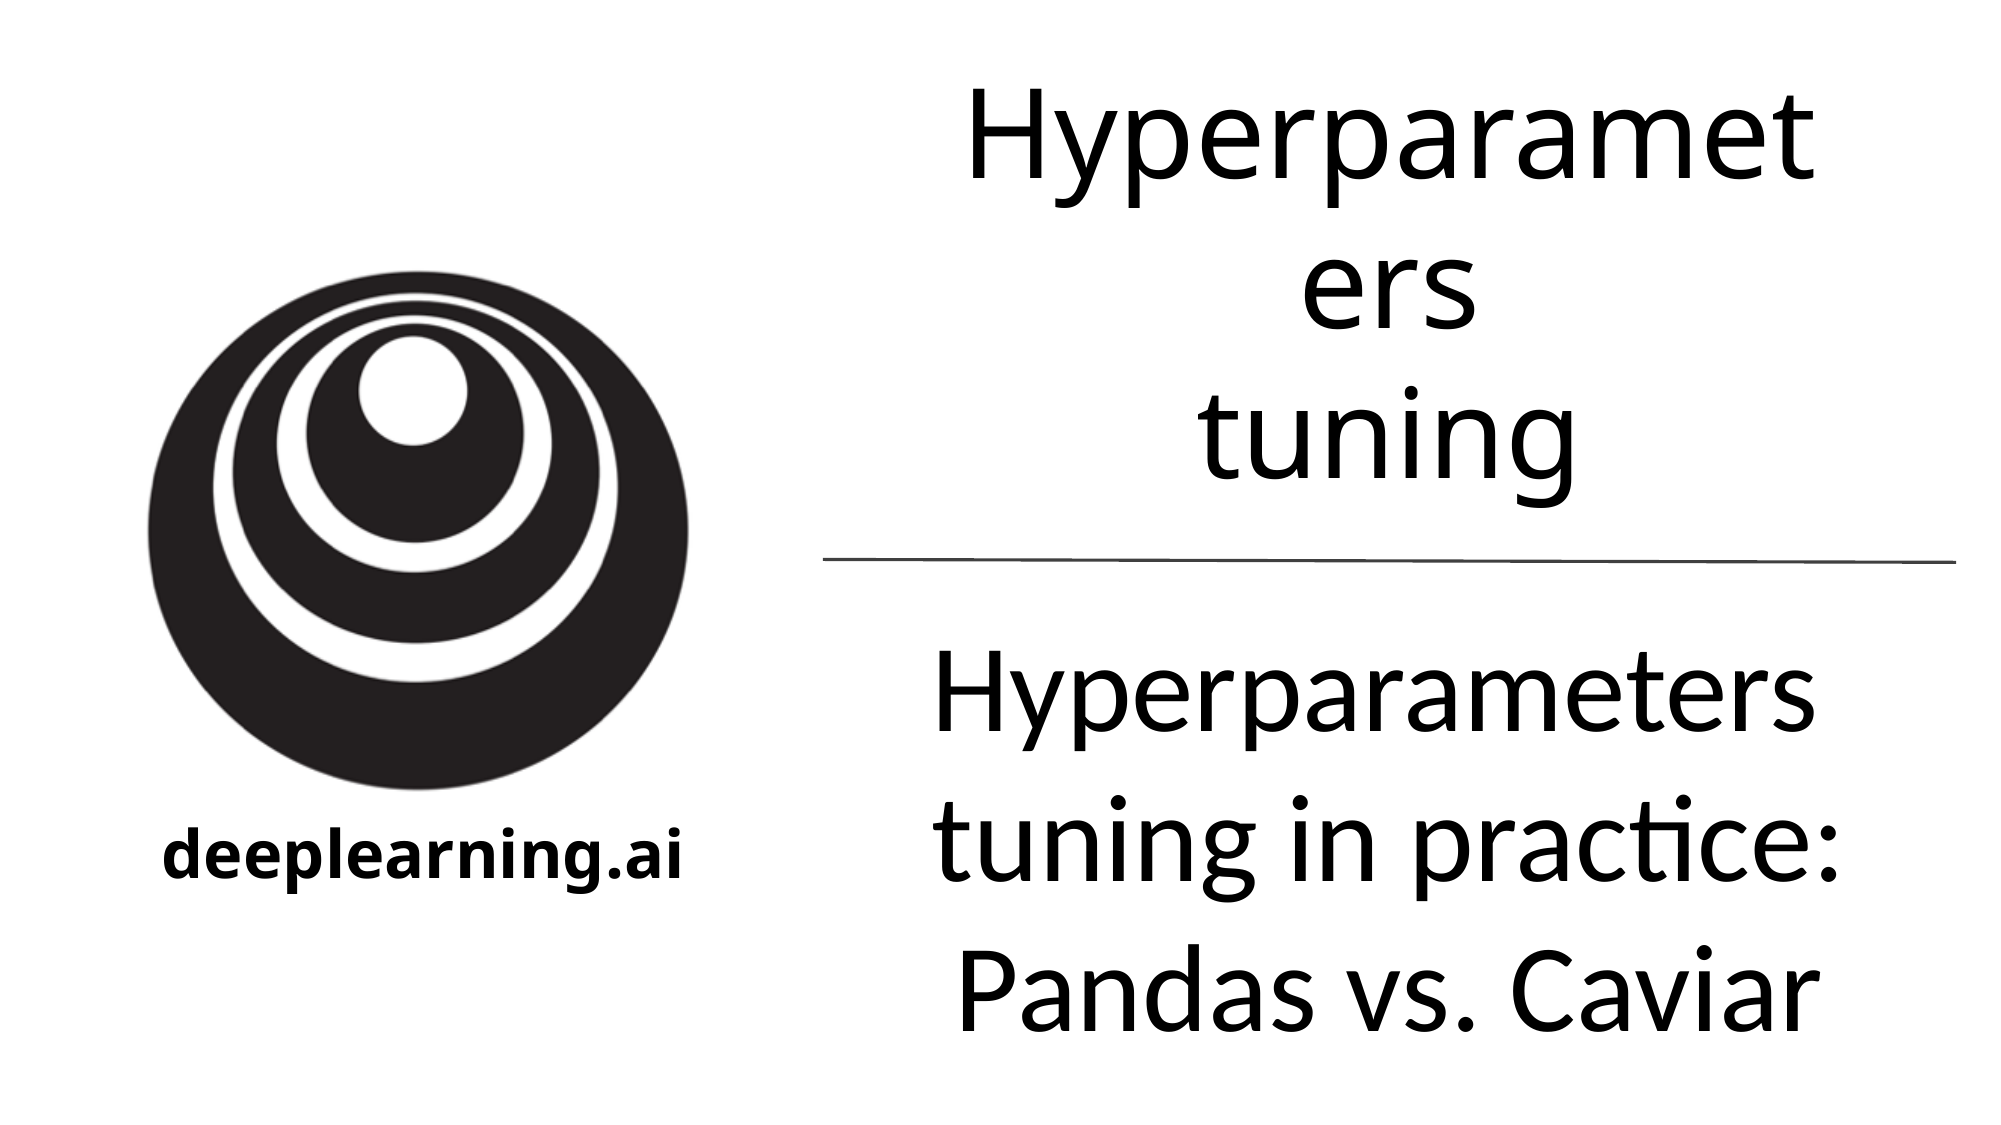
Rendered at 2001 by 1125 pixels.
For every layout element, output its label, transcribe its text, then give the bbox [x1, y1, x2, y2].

picture [108, 234, 739, 768]
title Hyperparameters tuning [929, 194, 1850, 512]
text_box deeplearning.ai [56, 768, 790, 901]
text_box Hyperparameters tuning in practice: Pandas vs. Caviar [765, 599, 2000, 1065]
